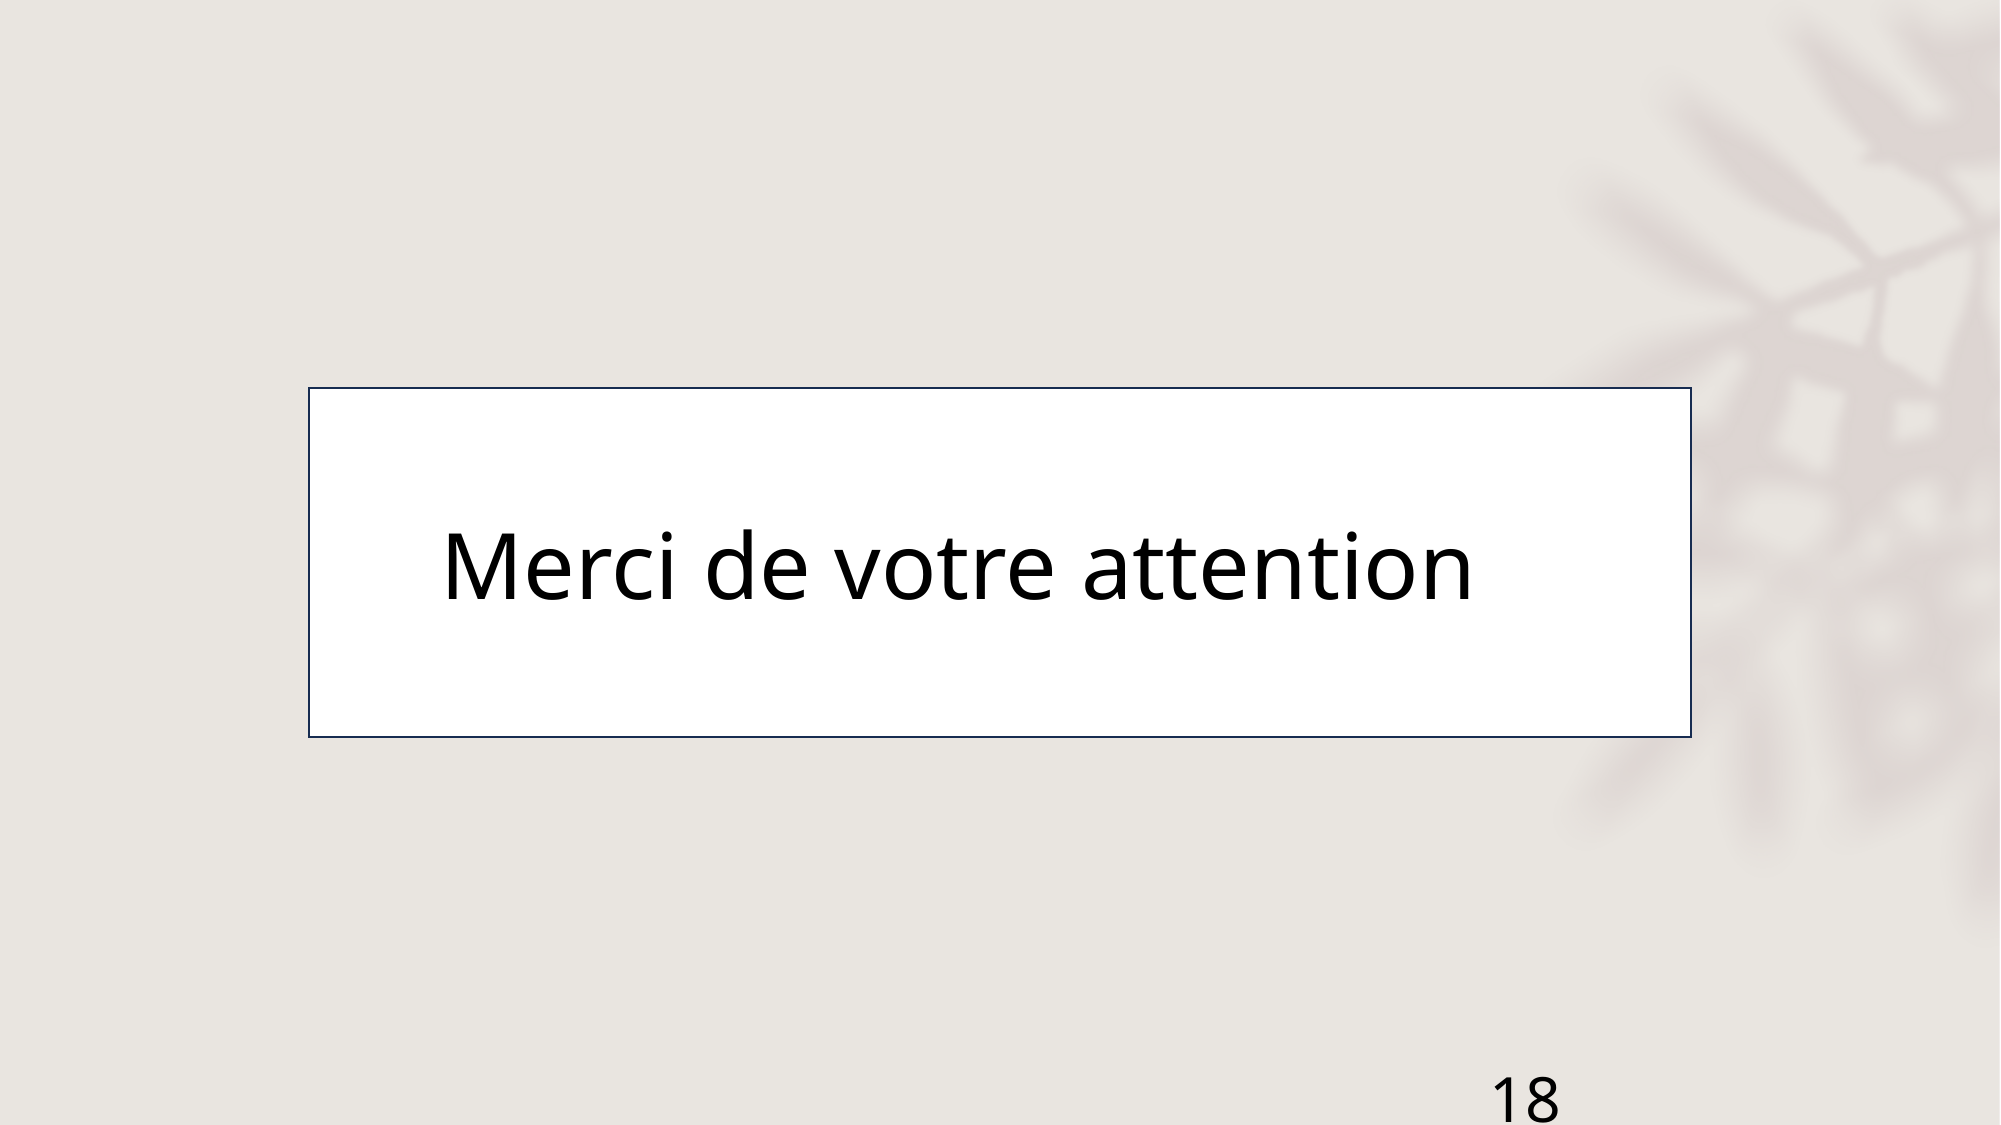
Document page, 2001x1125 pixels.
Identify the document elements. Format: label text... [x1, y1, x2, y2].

title Merci de votre attention [425, 415, 1575, 710]
text_box [309, 388, 1691, 737]
text_box [1474, 1052, 1925, 1113]
